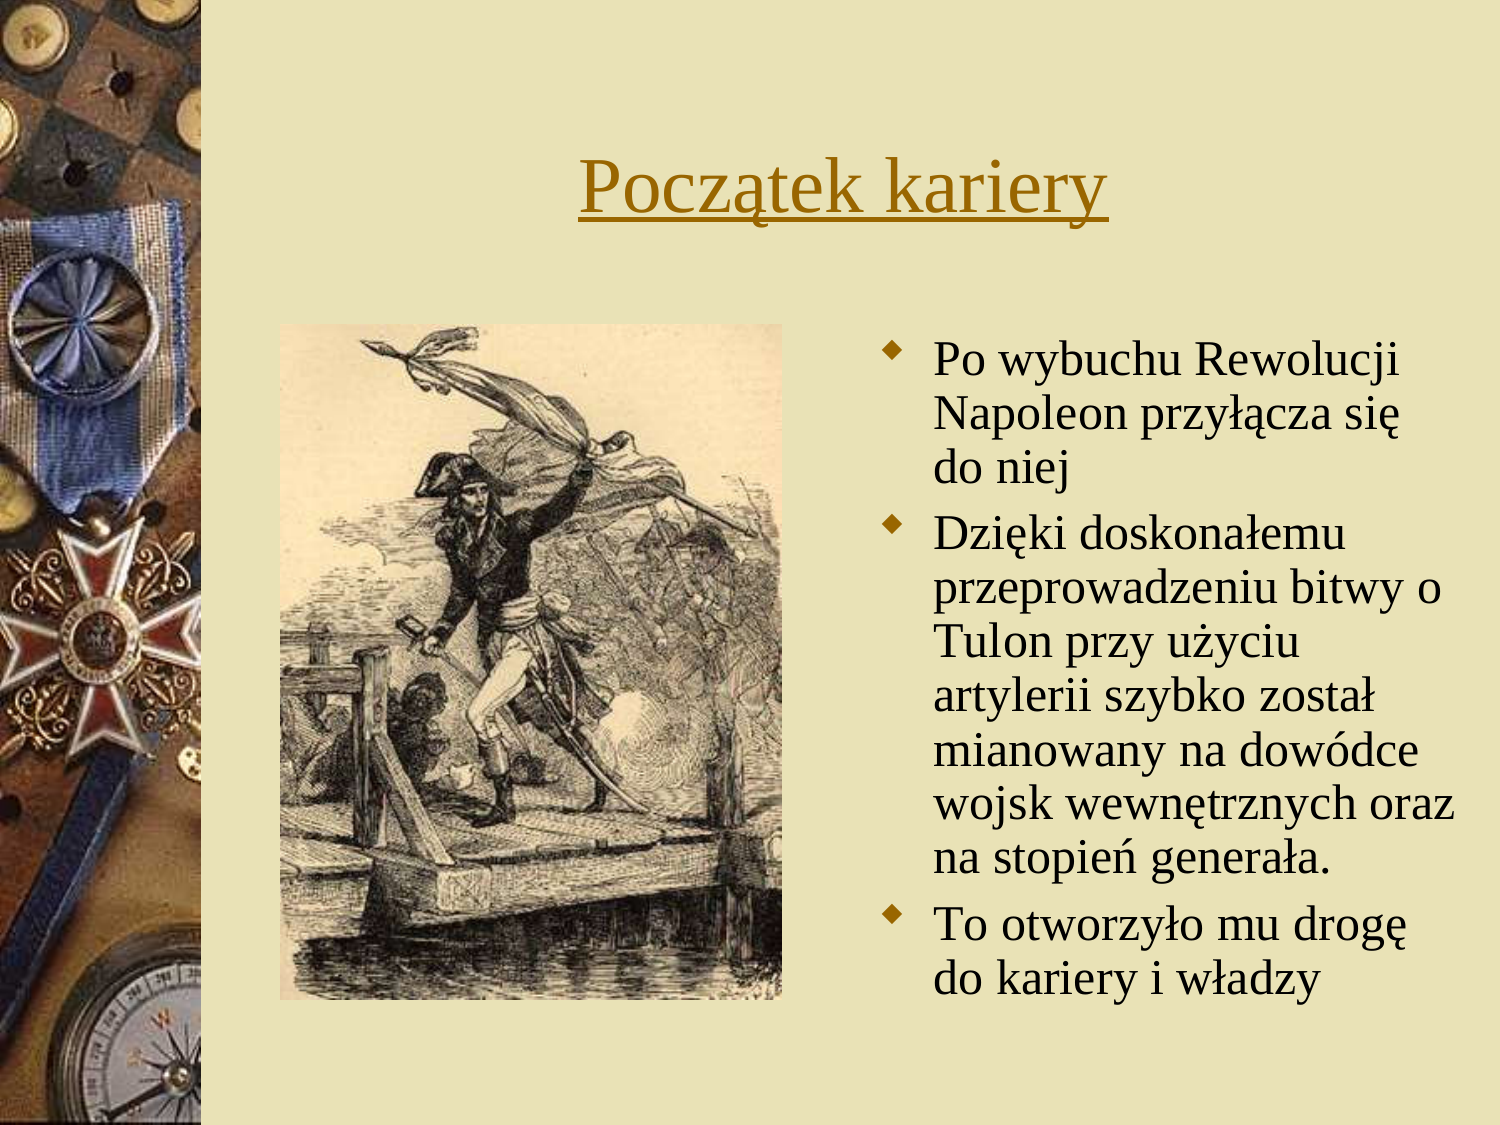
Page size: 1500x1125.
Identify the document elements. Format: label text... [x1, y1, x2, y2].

picture [280, 324, 782, 1000]
text_box Początek kariery [224, 87, 1463, 276]
text_box Po wybuchu Rewolucji Napoleon przyłącza się do niej Dzięki doskonałemu przeprowadzeniu bitwy o Tulon przy użyciu artylerii szybko został mianowany na dowódce wojsk wewnętrznych oraz na stopień generała. To otworzyło mu drogę do kariery i władzy [862, 324, 1476, 1001]
picture [0, 0, 201, 1125]
